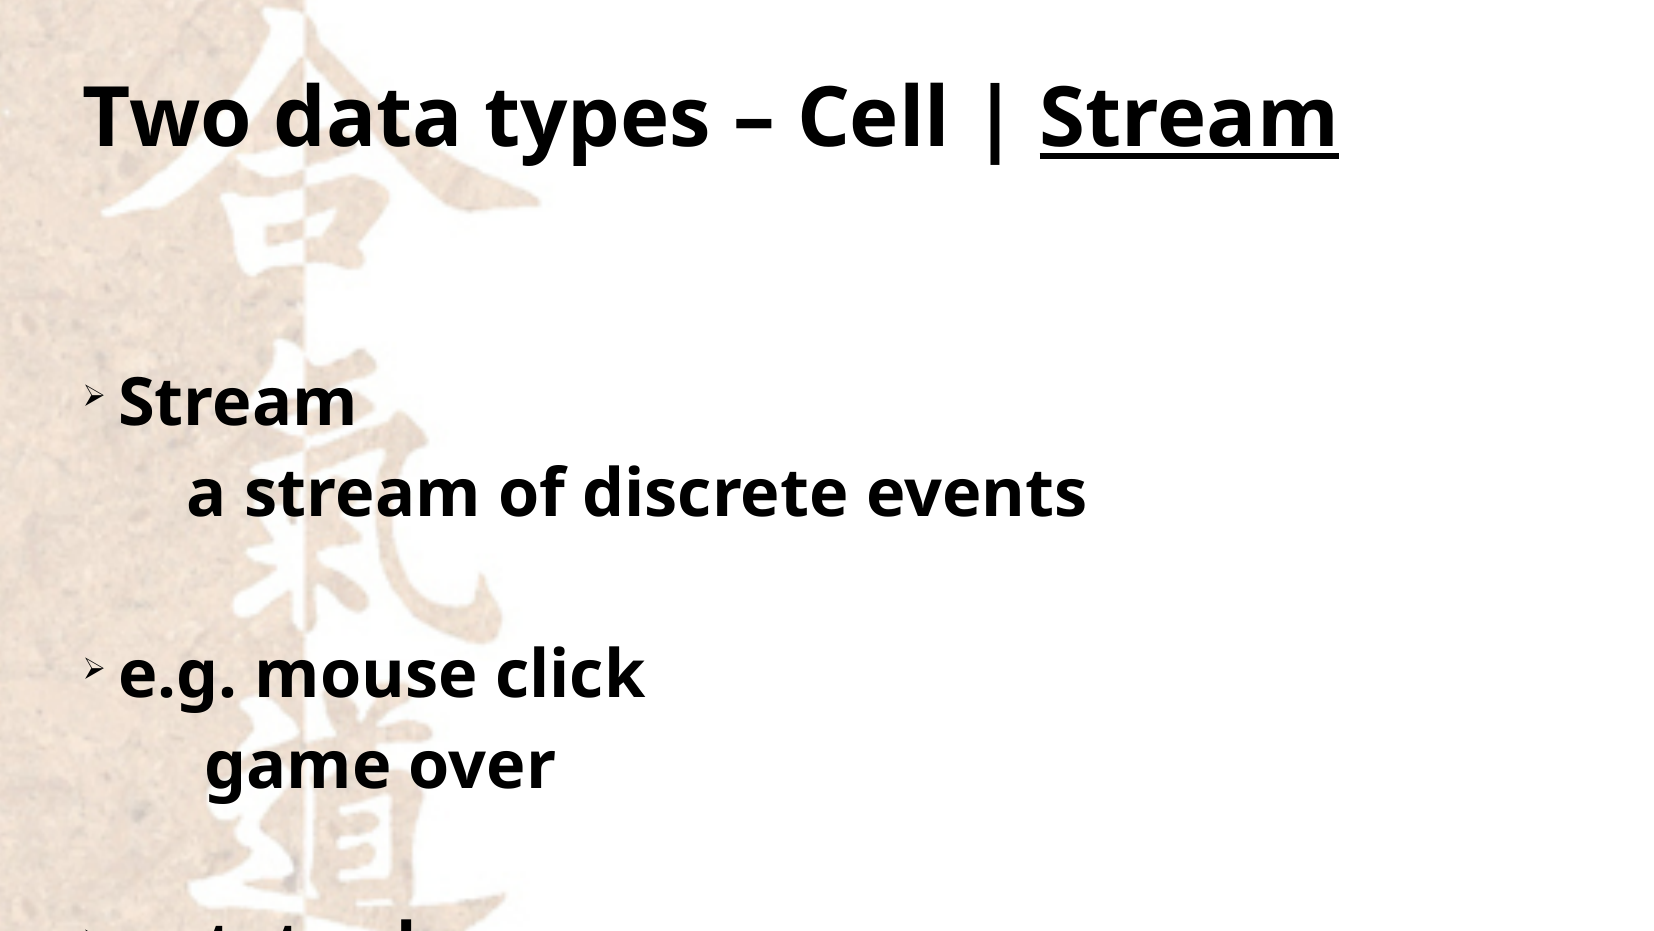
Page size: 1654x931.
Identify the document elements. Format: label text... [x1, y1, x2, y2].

subtitle Stream a stream of discrete events e.g. mouse click game over = state change [82, 354, 1571, 824]
picture [0, 0, 1654, 931]
title Two data types – Cell | Stream [82, 37, 1571, 193]
